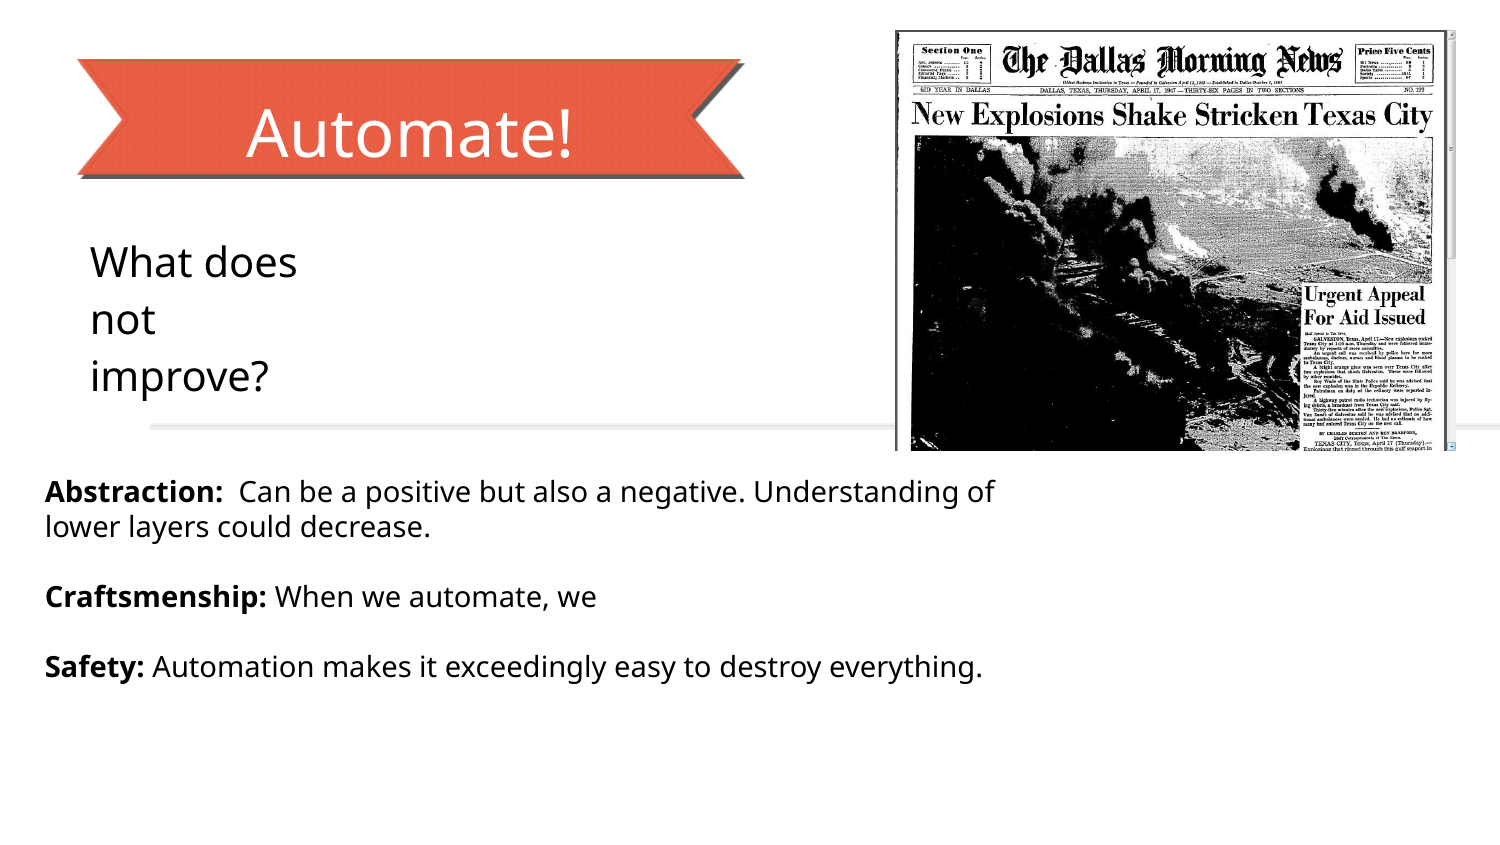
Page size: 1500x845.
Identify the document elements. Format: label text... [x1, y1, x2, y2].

text_box Automate! [74, 83, 748, 179]
text_box What does not improve? [75, 225, 348, 483]
picture [77, 59, 745, 83]
text_box Abstraction: Can be a positive but also a negative. Understanding of lower layers could decrease. Craftsmenship: When we automate, we Safety: Automation makes it exceedingly easy to destroy everything. [30, 466, 1073, 691]
picture [348, 29, 1500, 451]
